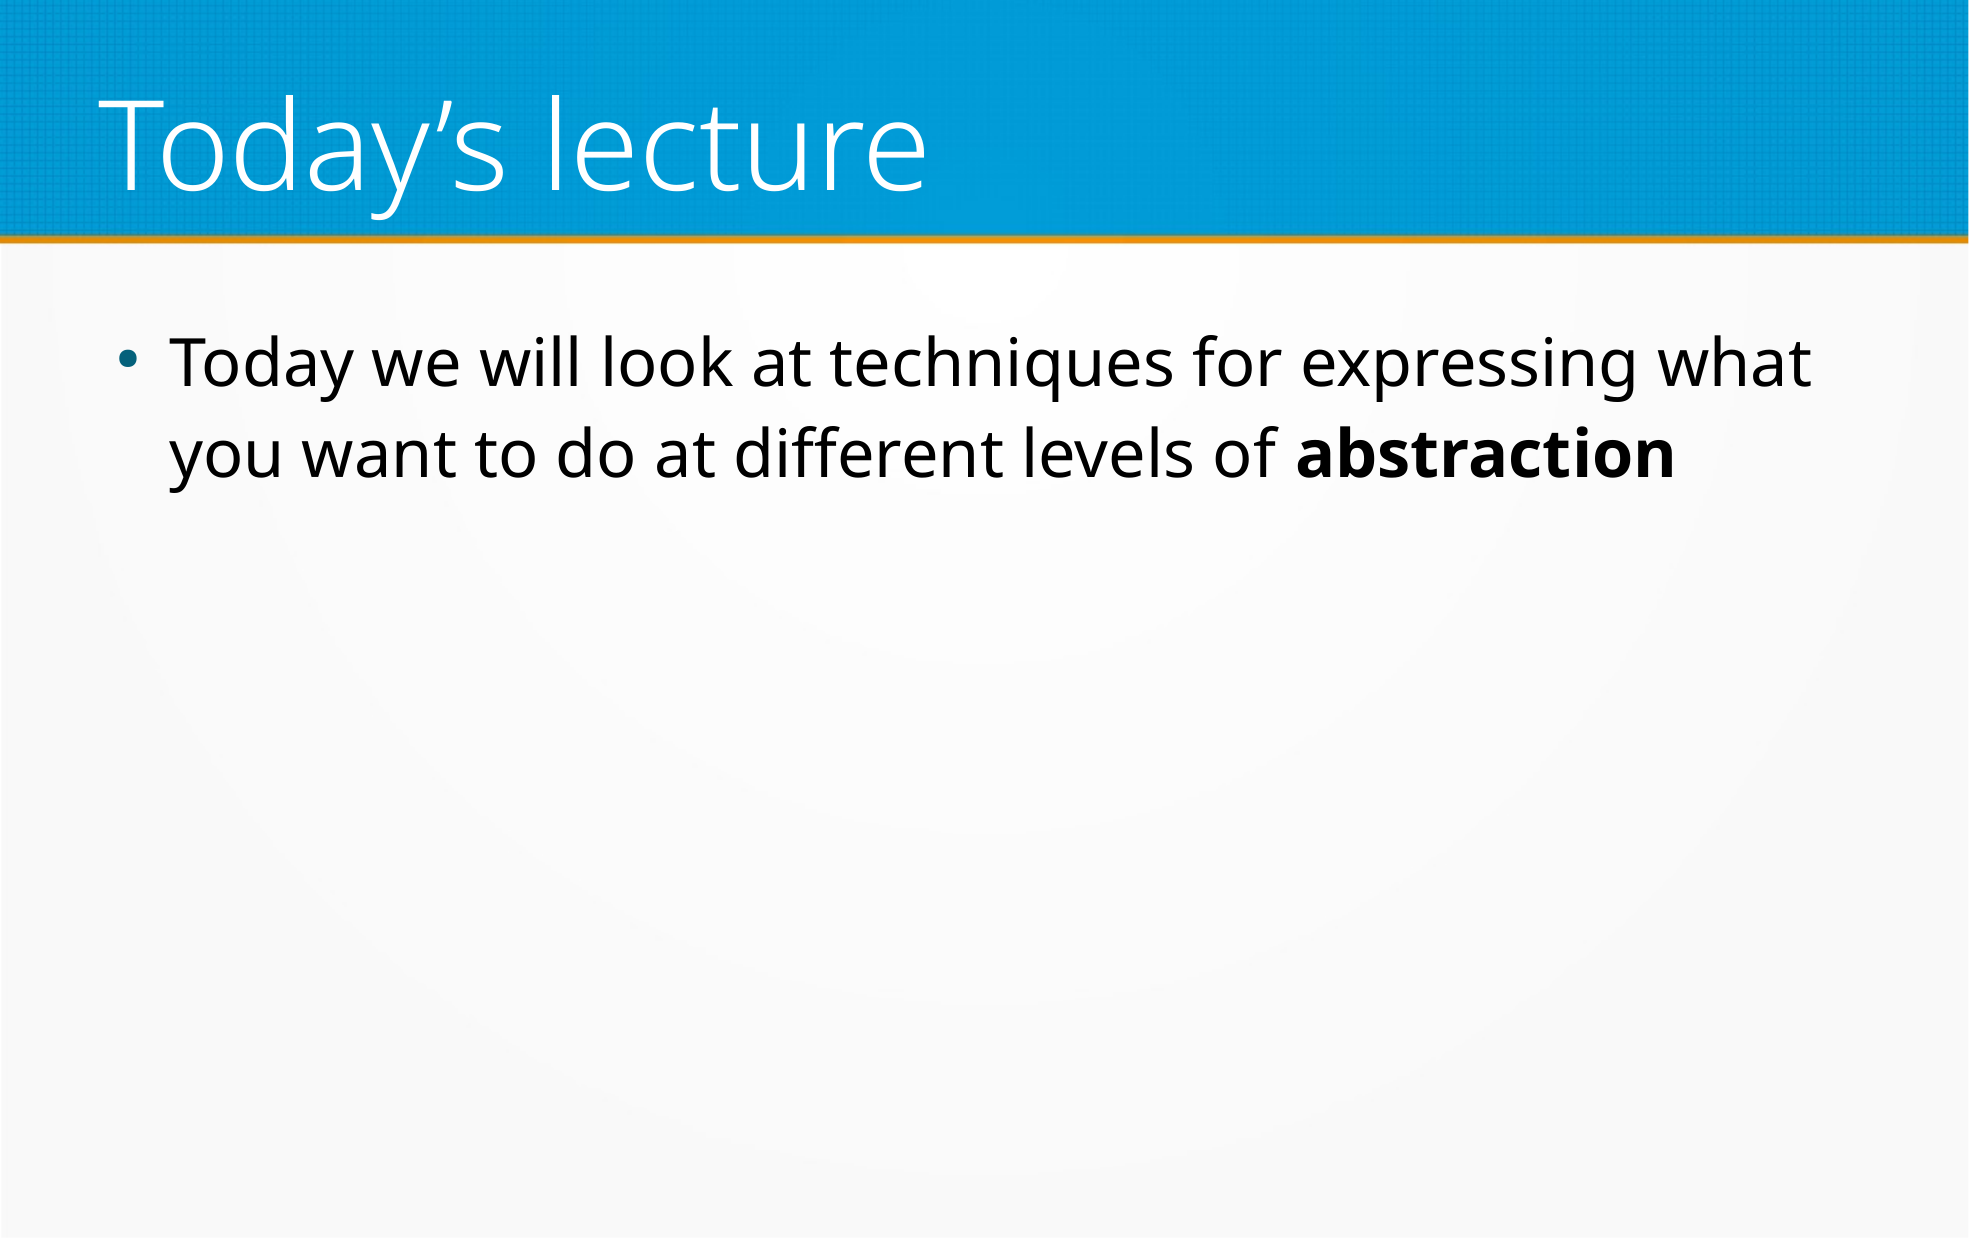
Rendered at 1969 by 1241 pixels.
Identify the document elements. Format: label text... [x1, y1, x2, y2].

picture [0, 233, 1969, 1241]
list Today we will look at techniques for expressing what you want to do at different levels of abstraction [98, 315, 1861, 1081]
title Today’s lecture [98, 19, 1870, 227]
